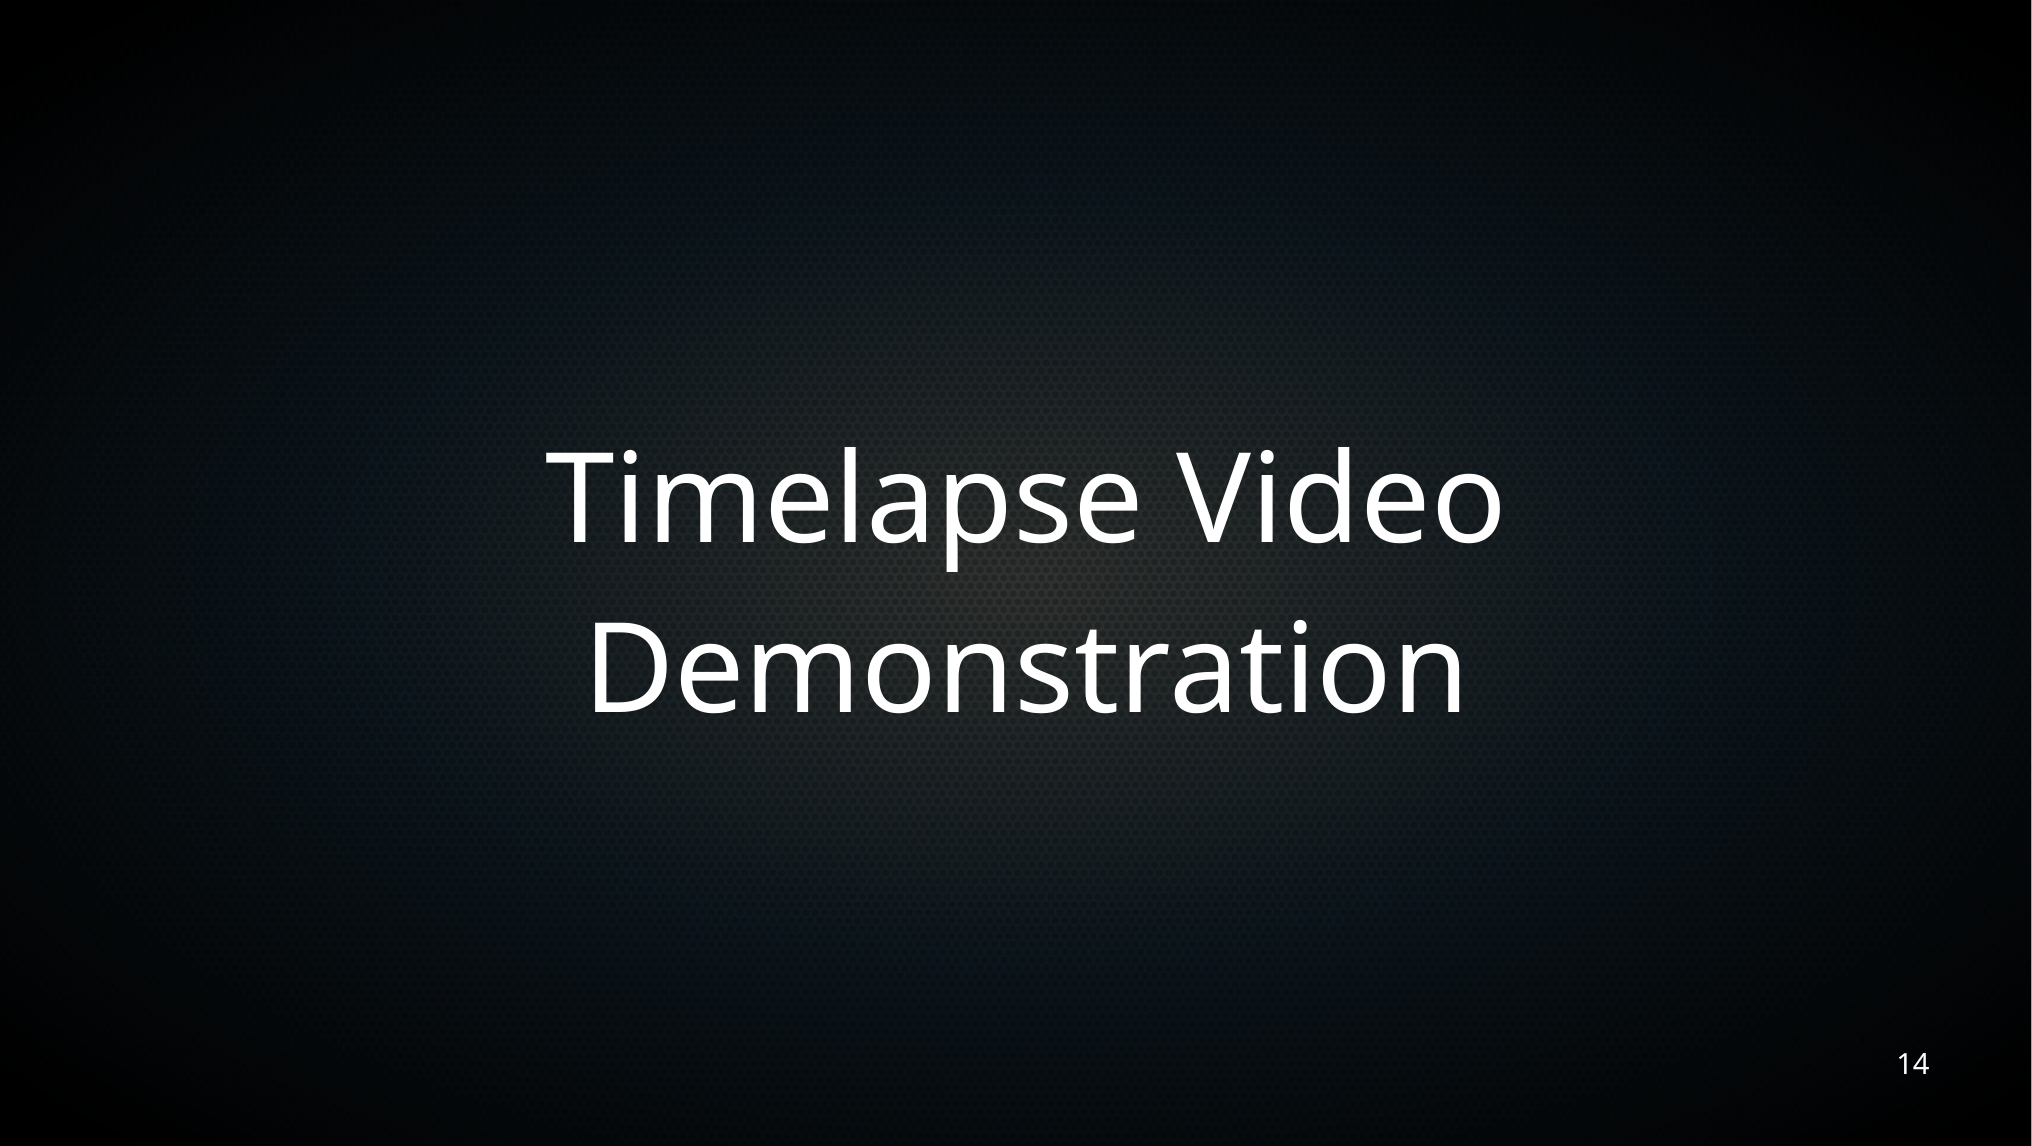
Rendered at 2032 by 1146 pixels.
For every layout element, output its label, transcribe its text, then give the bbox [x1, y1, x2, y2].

picture [0, 0, 2032, 1146]
title Timelapse Video Demonstration [297, 408, 1756, 750]
